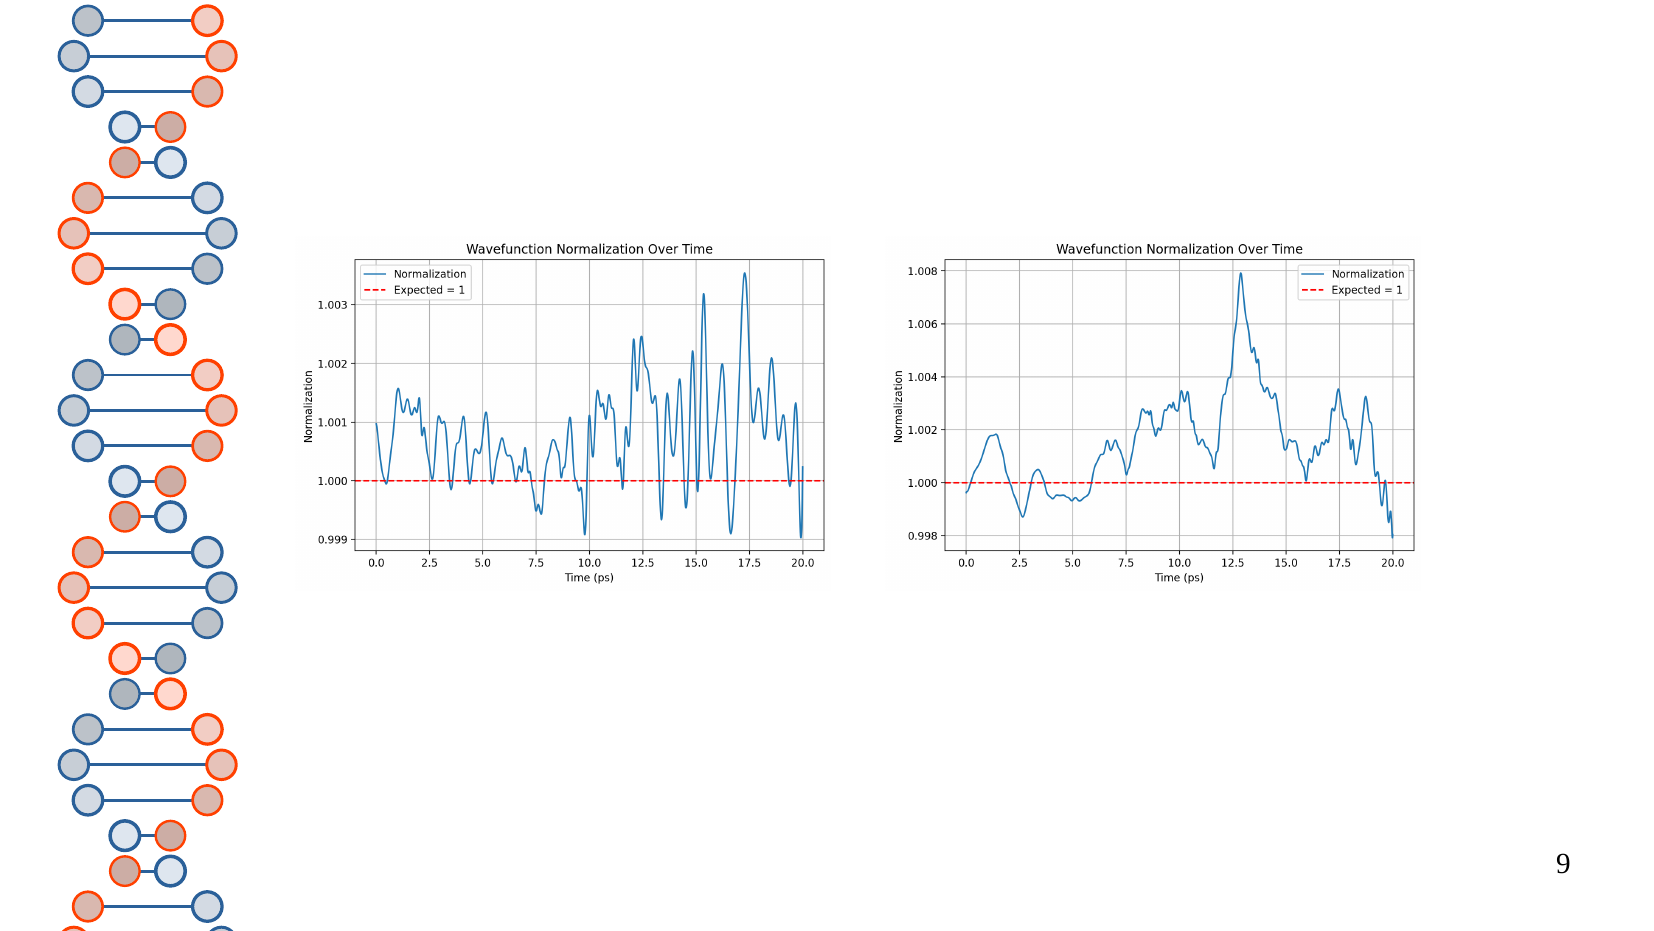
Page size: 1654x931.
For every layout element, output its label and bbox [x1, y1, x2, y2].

picture [885, 236, 1421, 591]
picture [295, 236, 831, 591]
